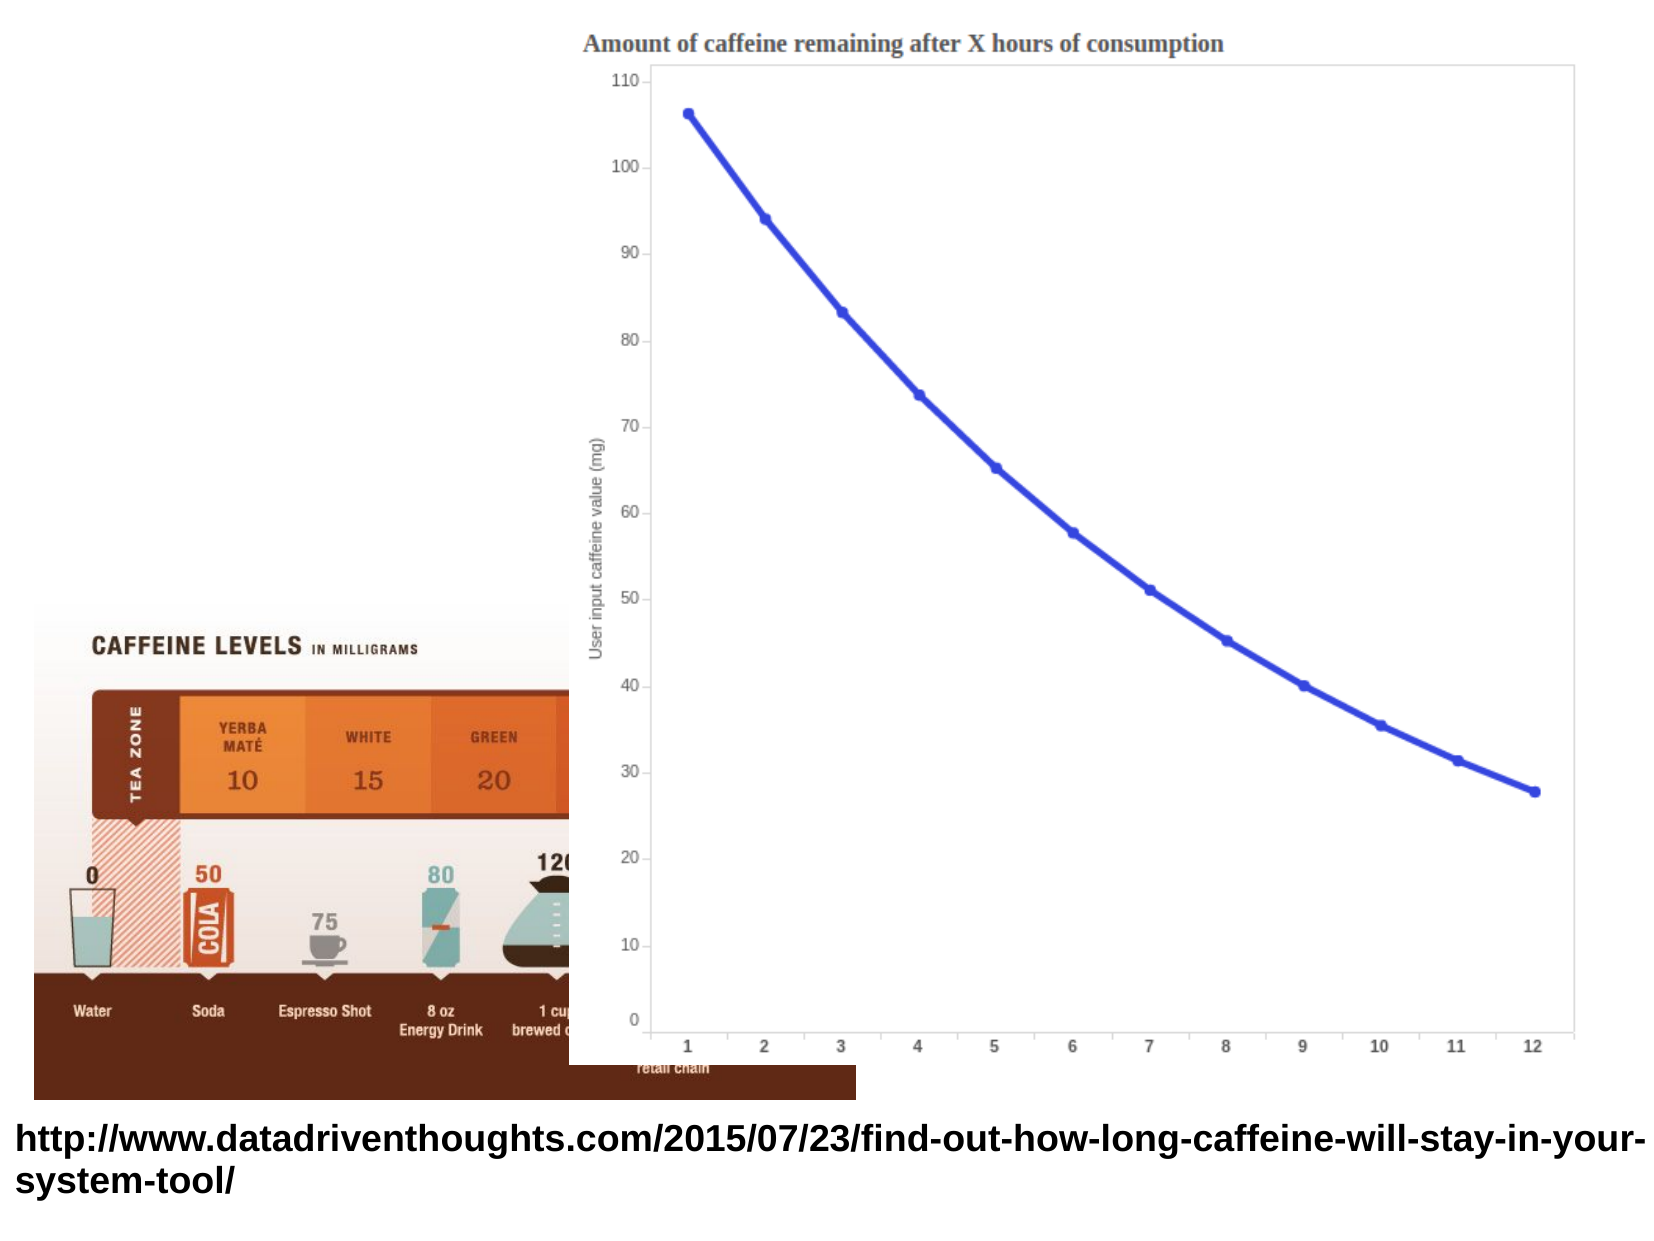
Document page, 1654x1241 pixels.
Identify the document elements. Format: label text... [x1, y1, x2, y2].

text_box http://www.datadriventhoughts.com/2015/07/23/find-out-how-long-caffeine-will-stay-in-your-system-tool/ [0, 1110, 1654, 1209]
picture [34, 24, 1591, 1100]
